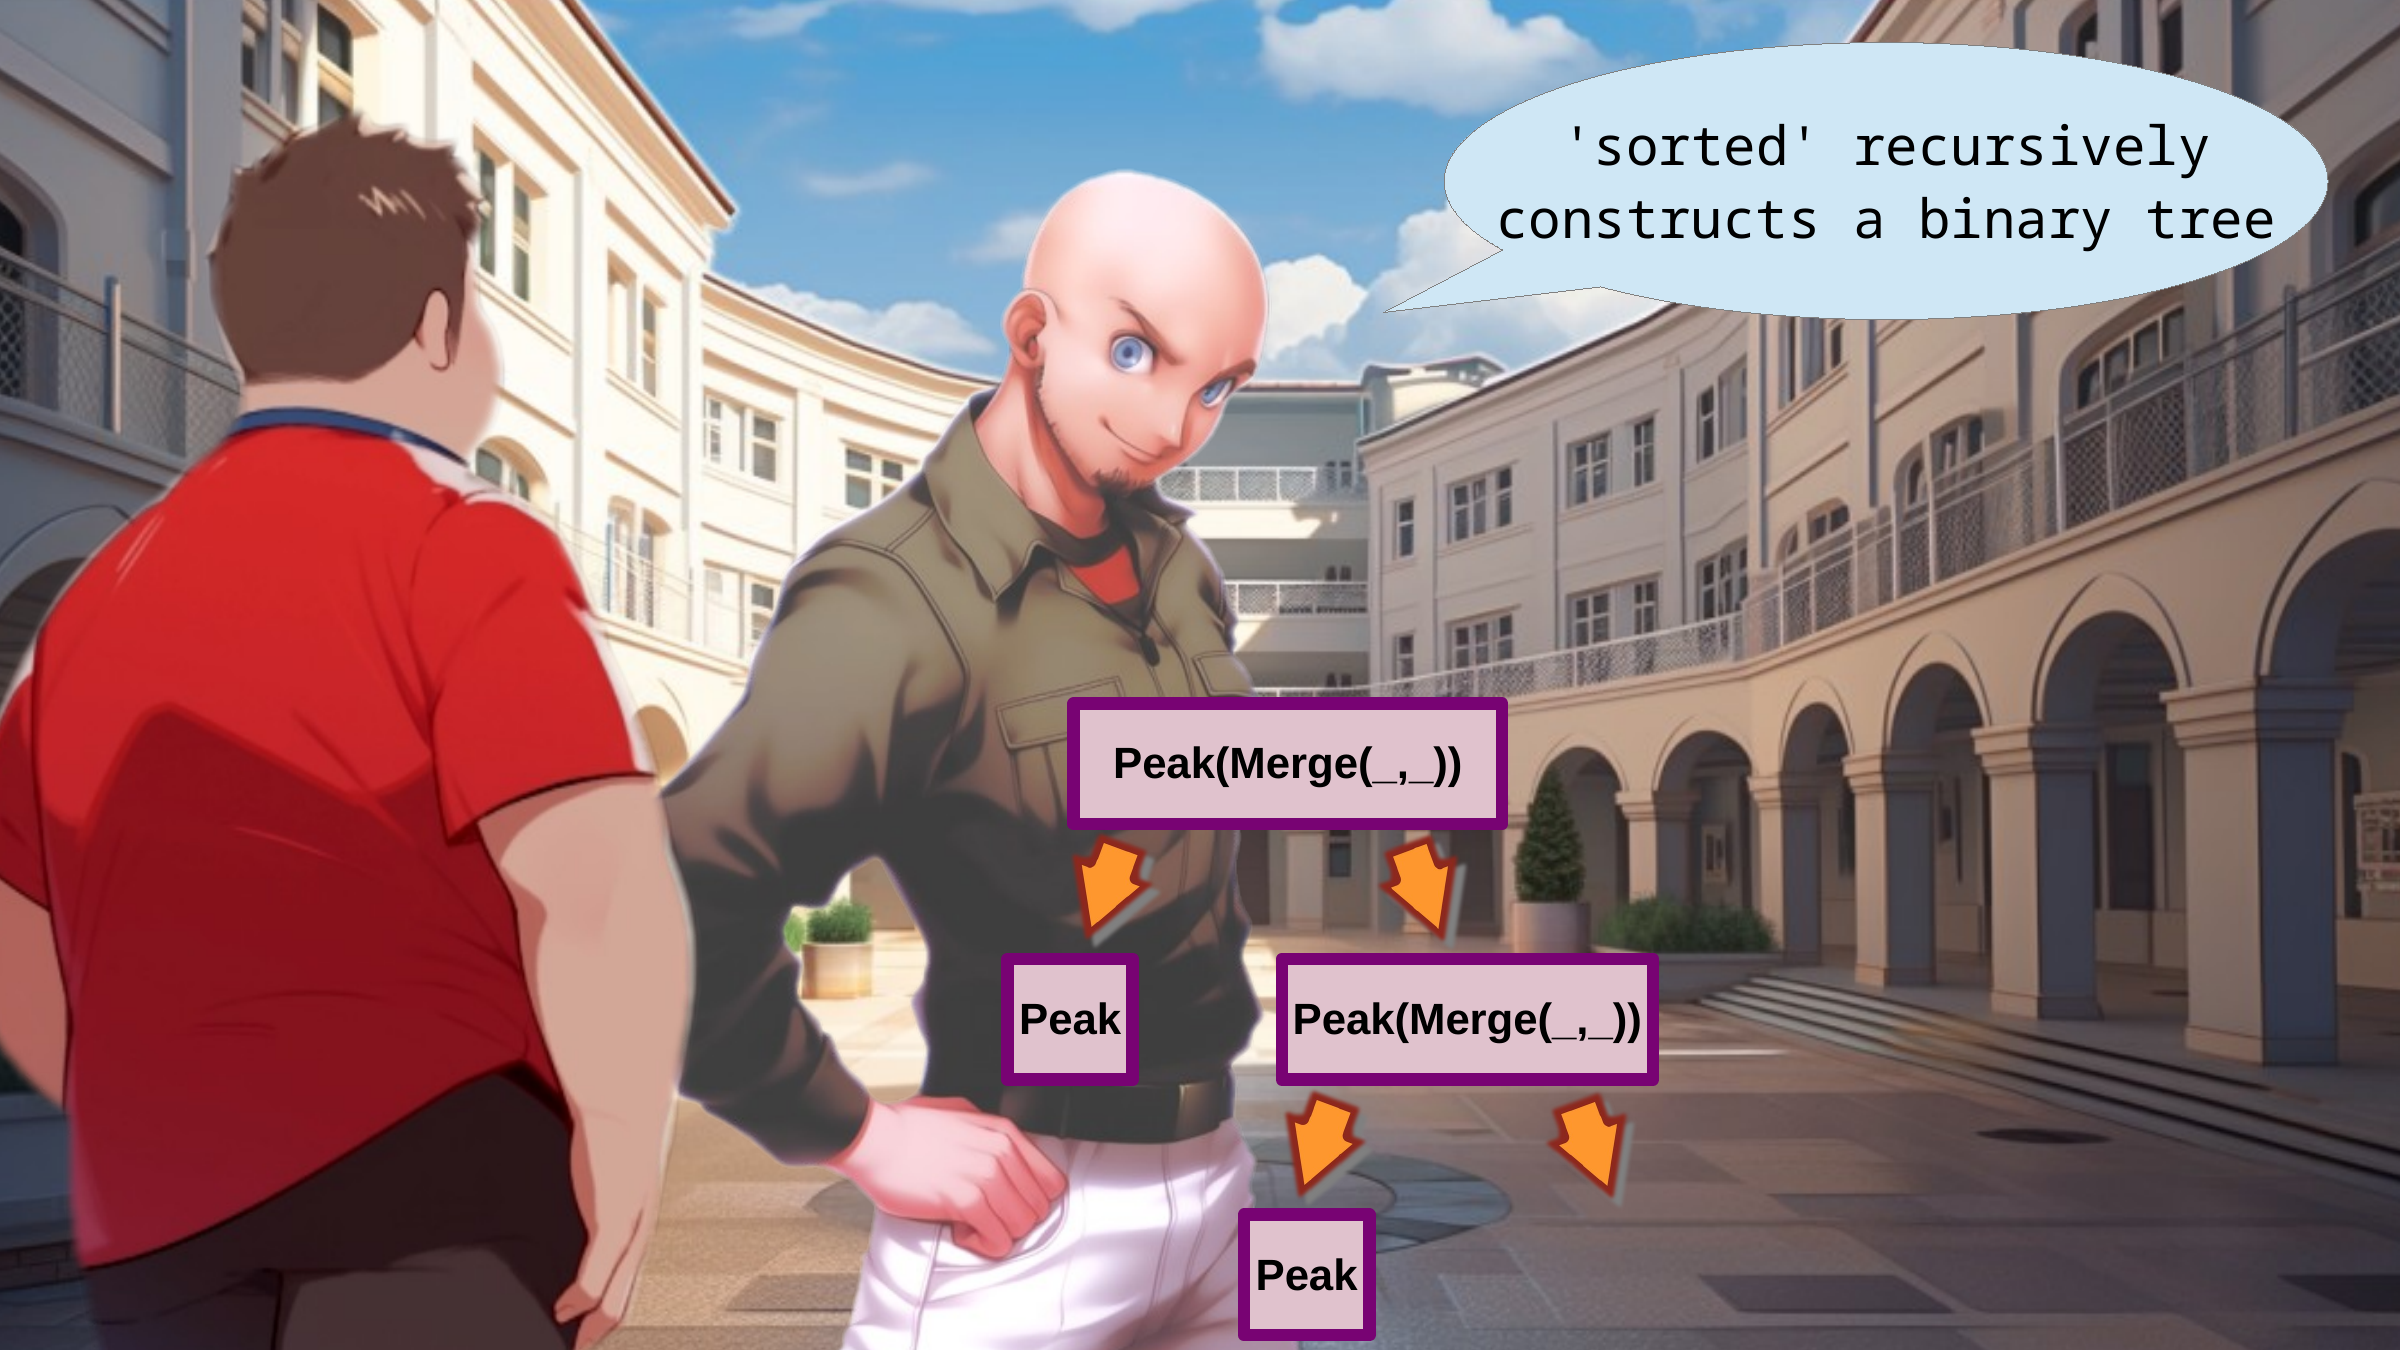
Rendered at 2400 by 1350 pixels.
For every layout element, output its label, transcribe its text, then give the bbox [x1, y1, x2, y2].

text_box [1295, 1102, 1349, 1182]
text_box Peak(Merge(_,_)) [1073, 703, 1503, 825]
picture [0, 0, 2400, 1350]
text_box [1394, 845, 1447, 926]
text_box Peak [1007, 959, 1133, 1080]
text_box Peak(Merge(_,_)) [1281, 959, 1653, 1080]
text_box [1082, 844, 1137, 924]
text_box 'sorted' recursively constructs a binary tree [1383, 42, 2329, 320]
text_box [1562, 1103, 1616, 1183]
text_box Peak [1244, 1214, 1370, 1336]
